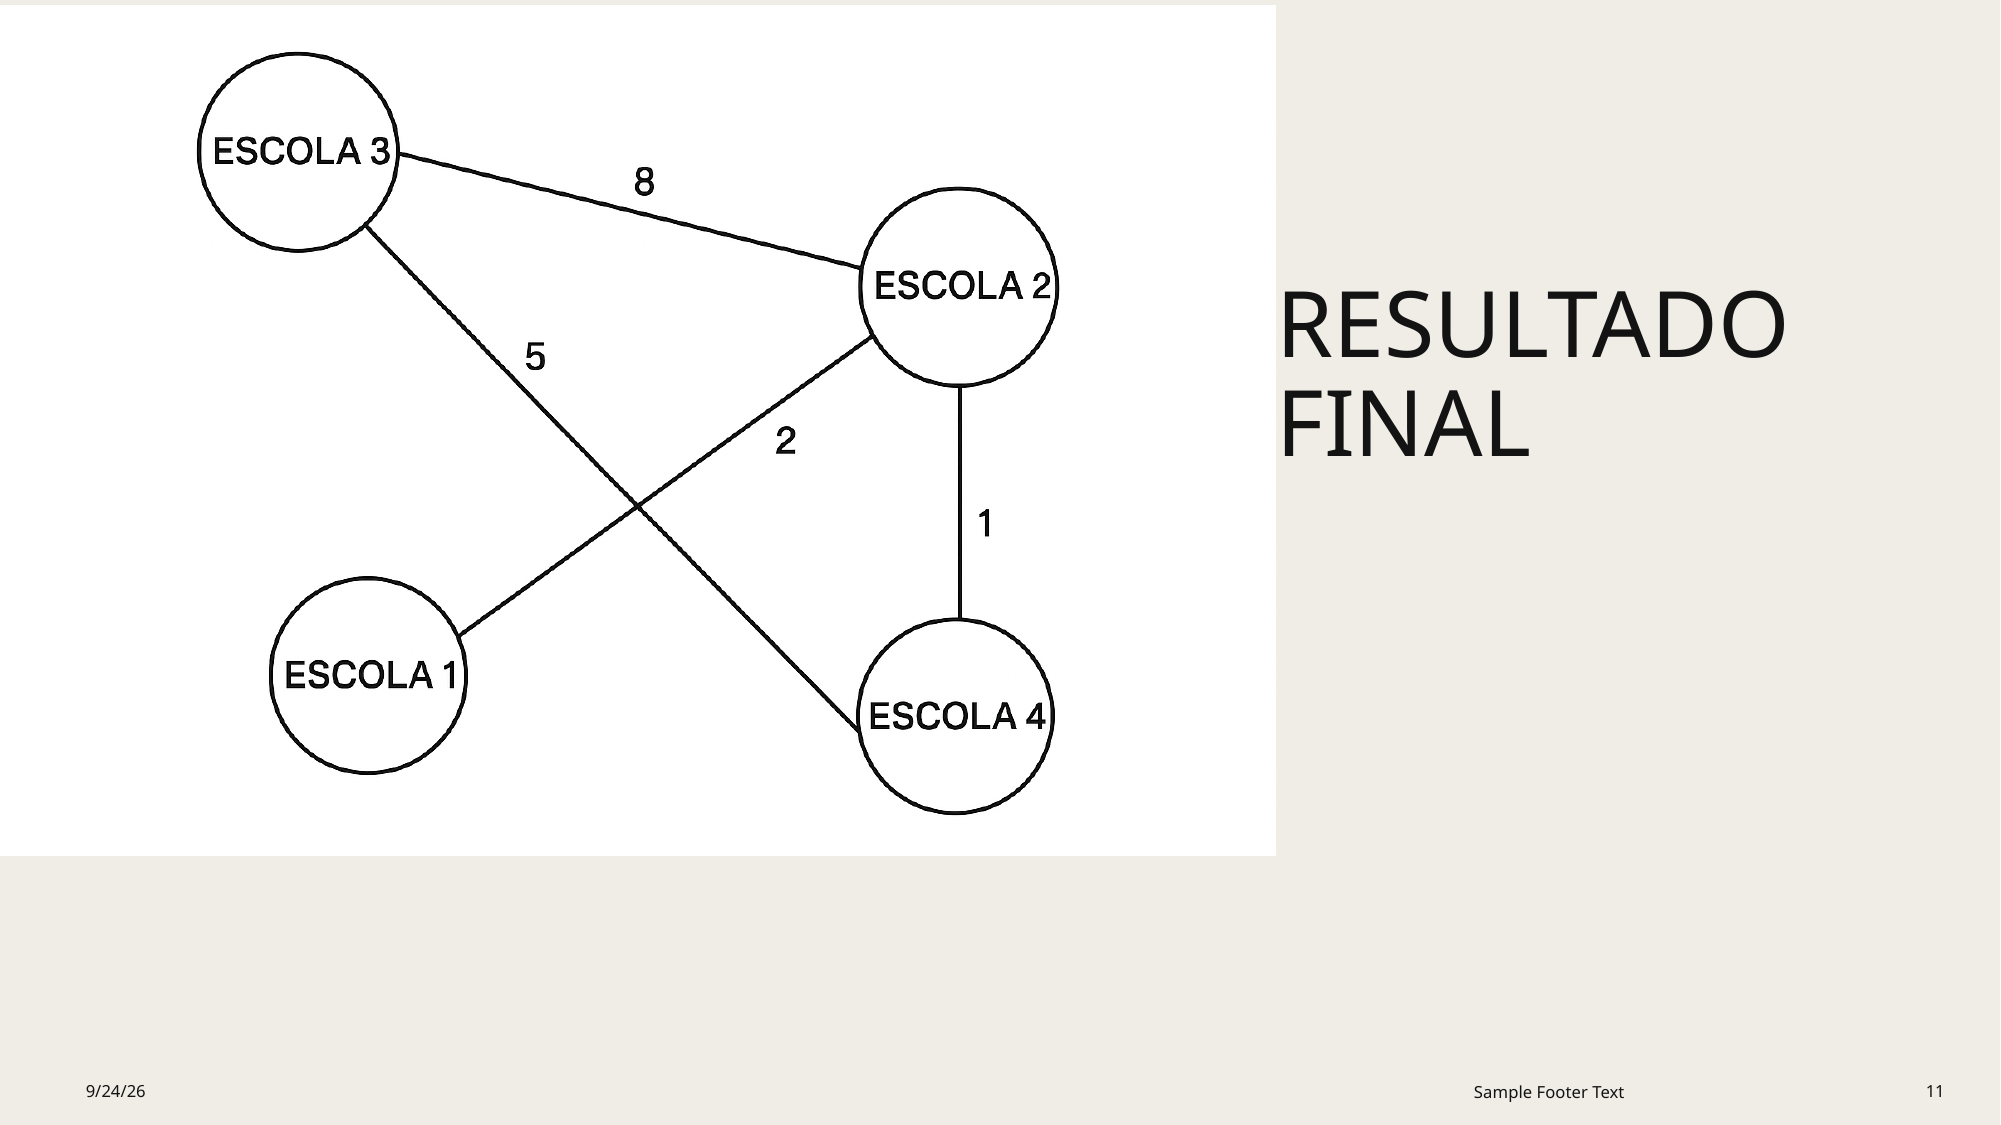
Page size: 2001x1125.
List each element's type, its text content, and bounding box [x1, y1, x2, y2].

text_box 12/2/25 [70, 1064, 537, 1120]
text_box Sample Footer Text [1458, 1064, 1896, 1120]
picture [0, 5, 1276, 856]
title Resultado final [1276, 163, 1910, 484]
text_box [1910, 1064, 1986, 1120]
